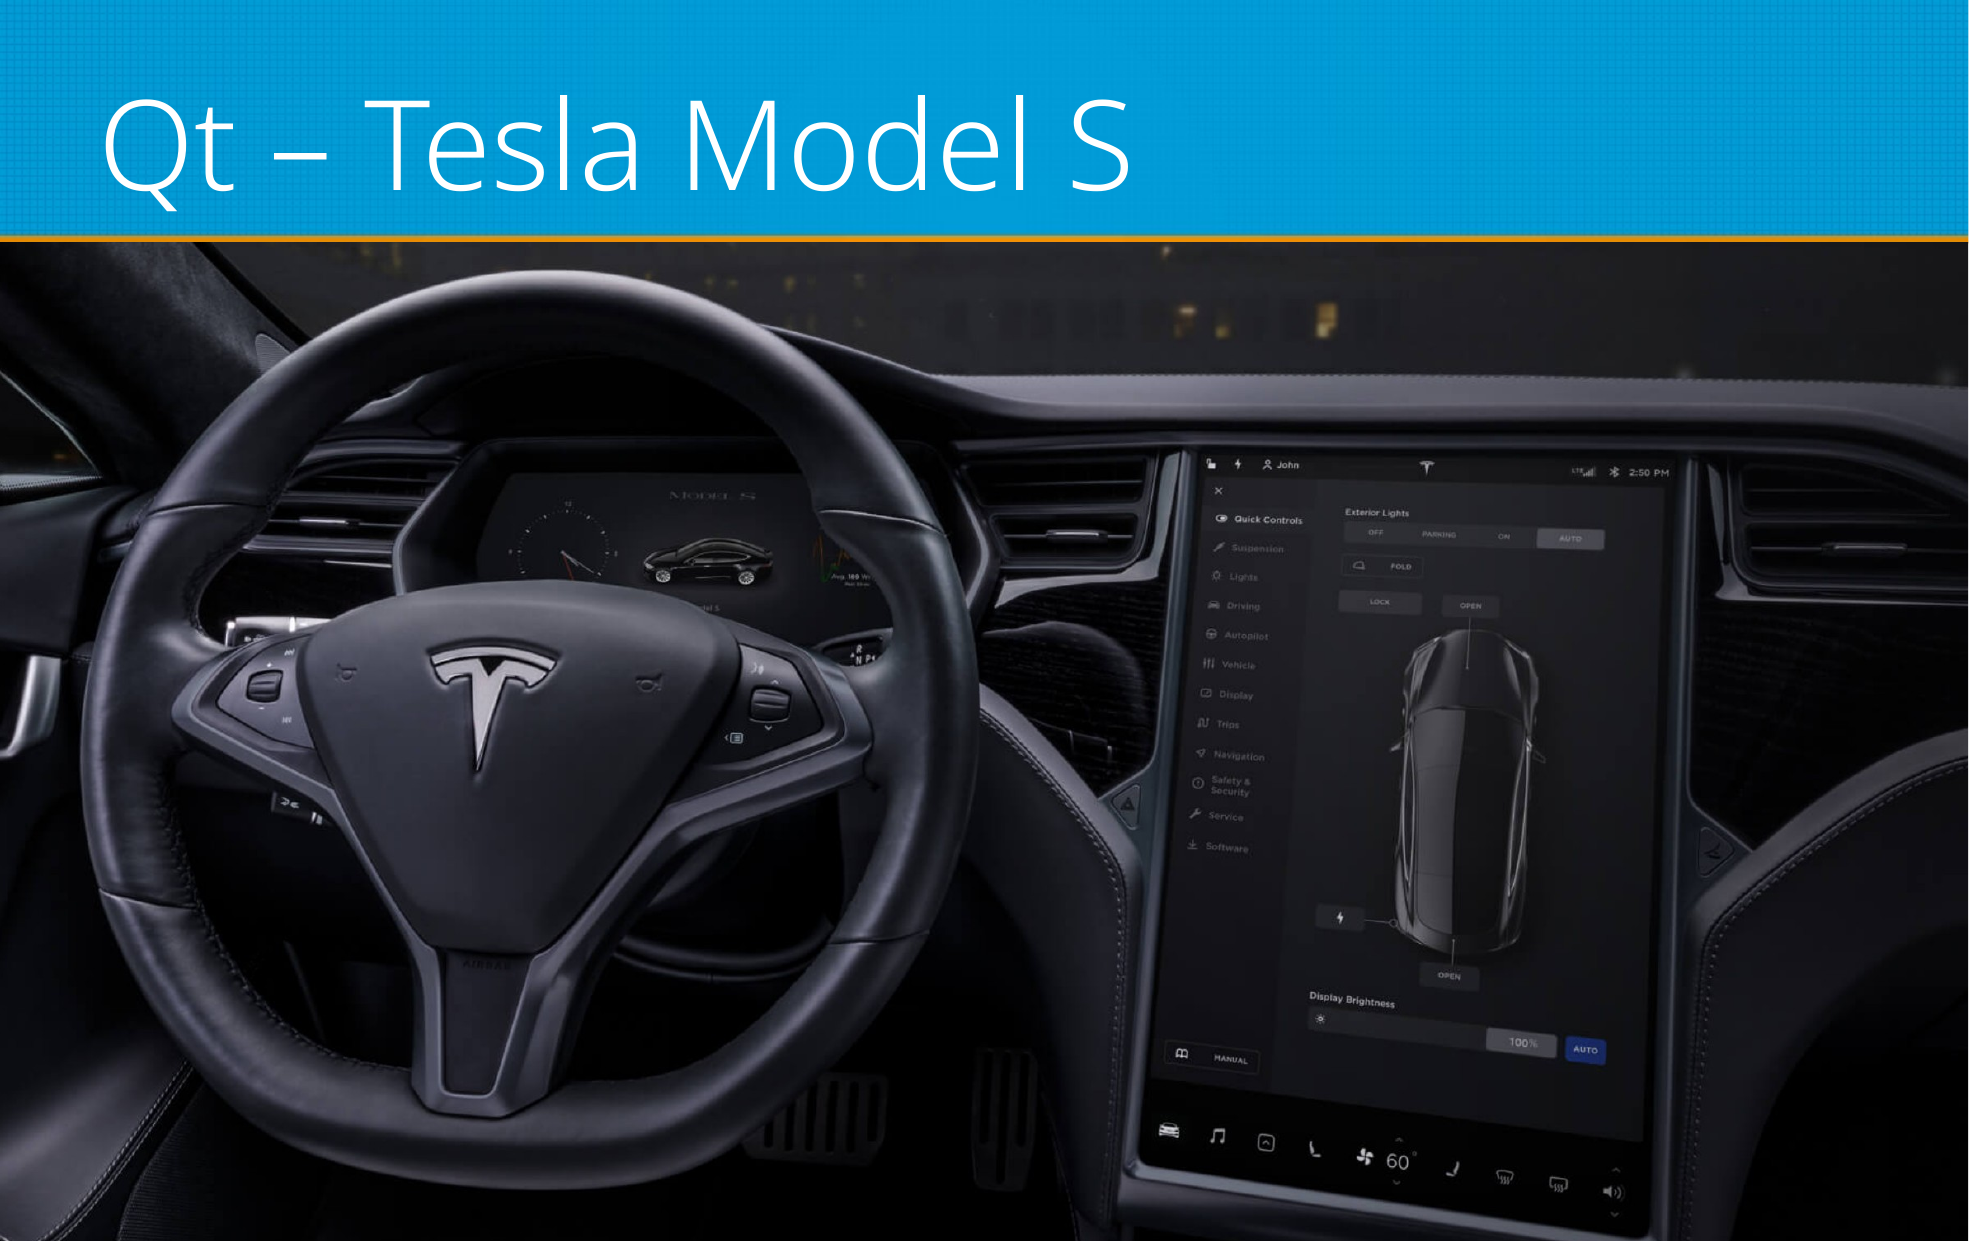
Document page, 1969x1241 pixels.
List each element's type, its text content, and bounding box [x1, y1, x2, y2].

title Qt – Tesla Model S [98, 19, 1870, 227]
picture [0, 233, 1969, 1241]
